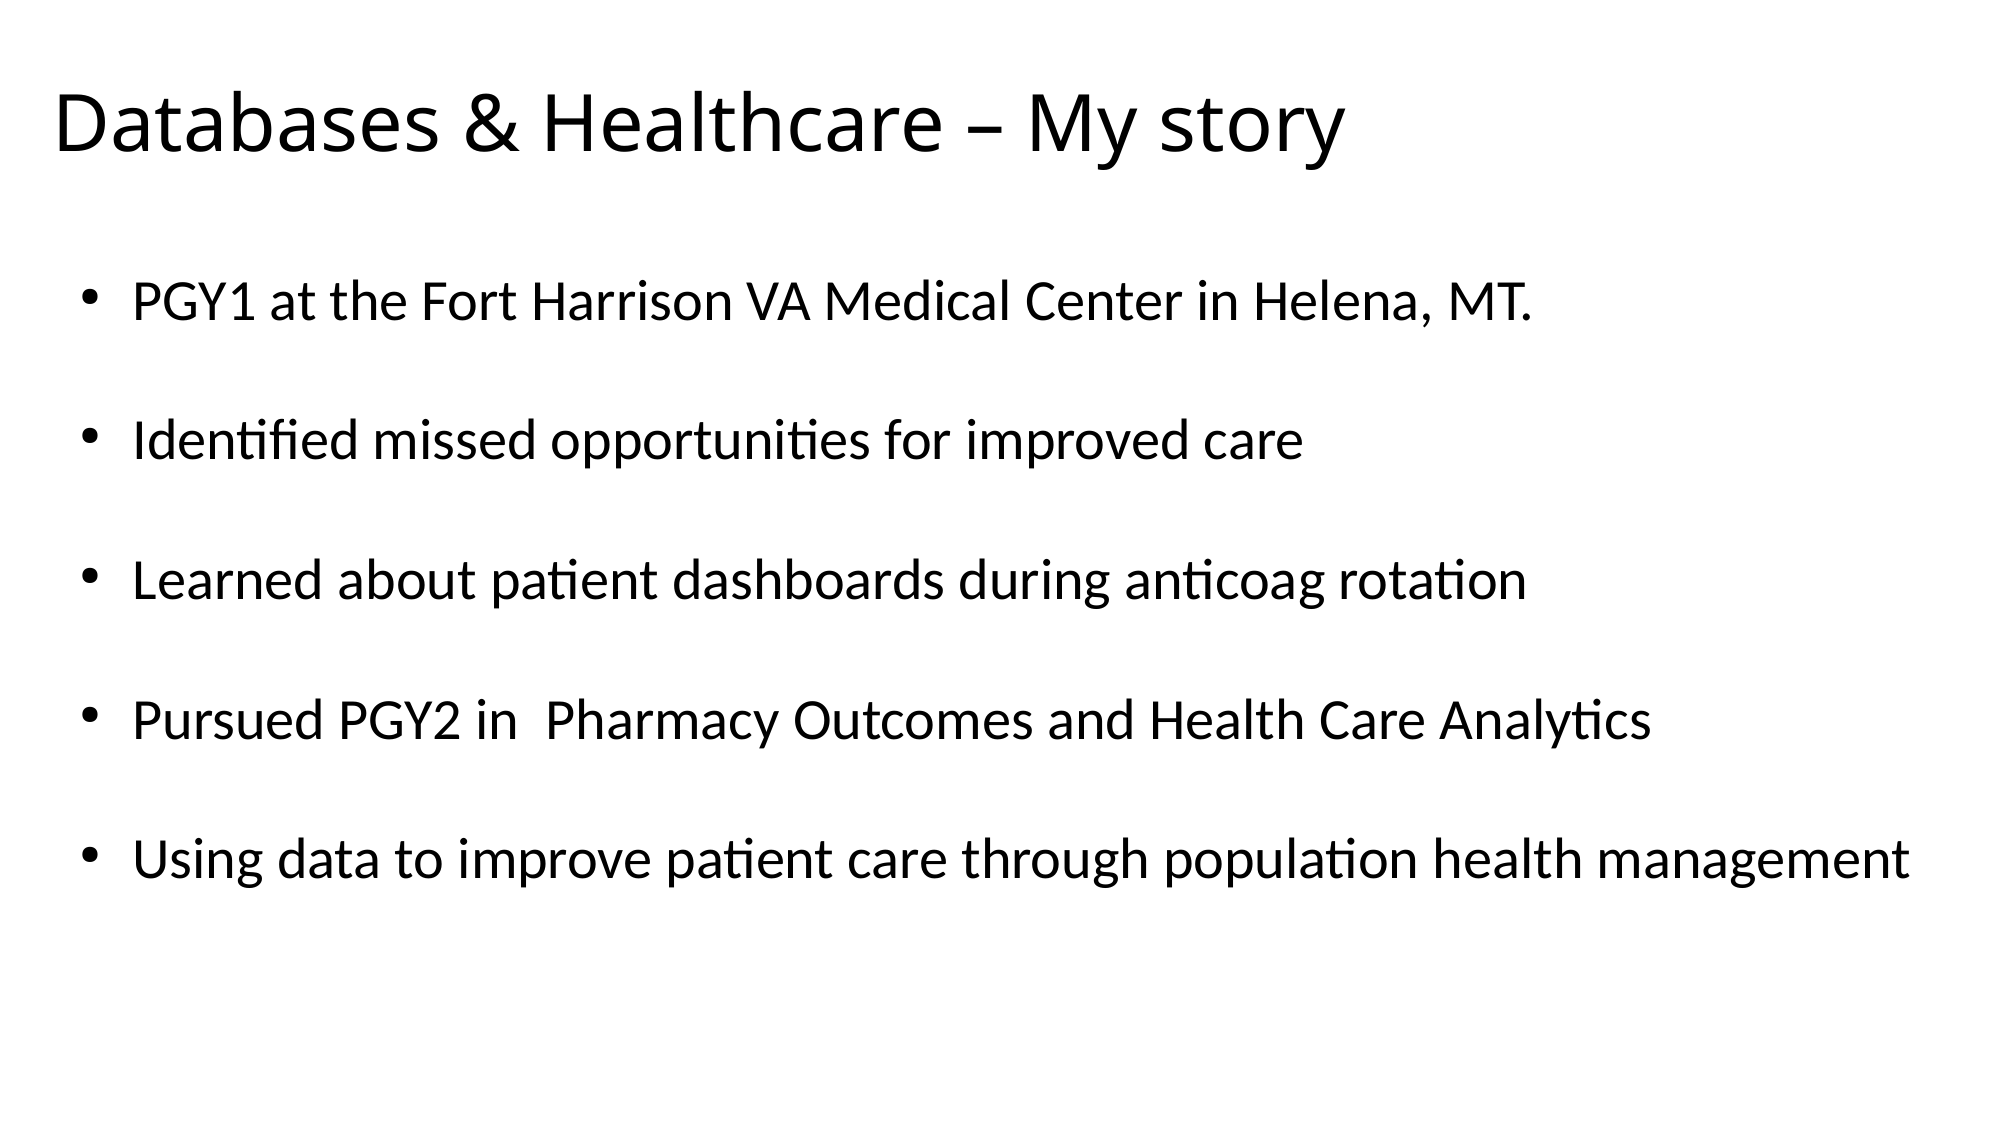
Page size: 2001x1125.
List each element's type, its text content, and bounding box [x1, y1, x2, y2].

list PGY1 at the Fort Harrison VA Medical Center in Helena, MT. Identified missed opportunities for improved care Learned about patient dashboards during anticoag rotation Pursued PGY2 in Pharmacy Outcomes and Health Care Analytics Using data to improve patient care through population health management [46, 262, 1951, 1025]
title Databases & Healthcare – My story [37, 65, 1907, 188]
